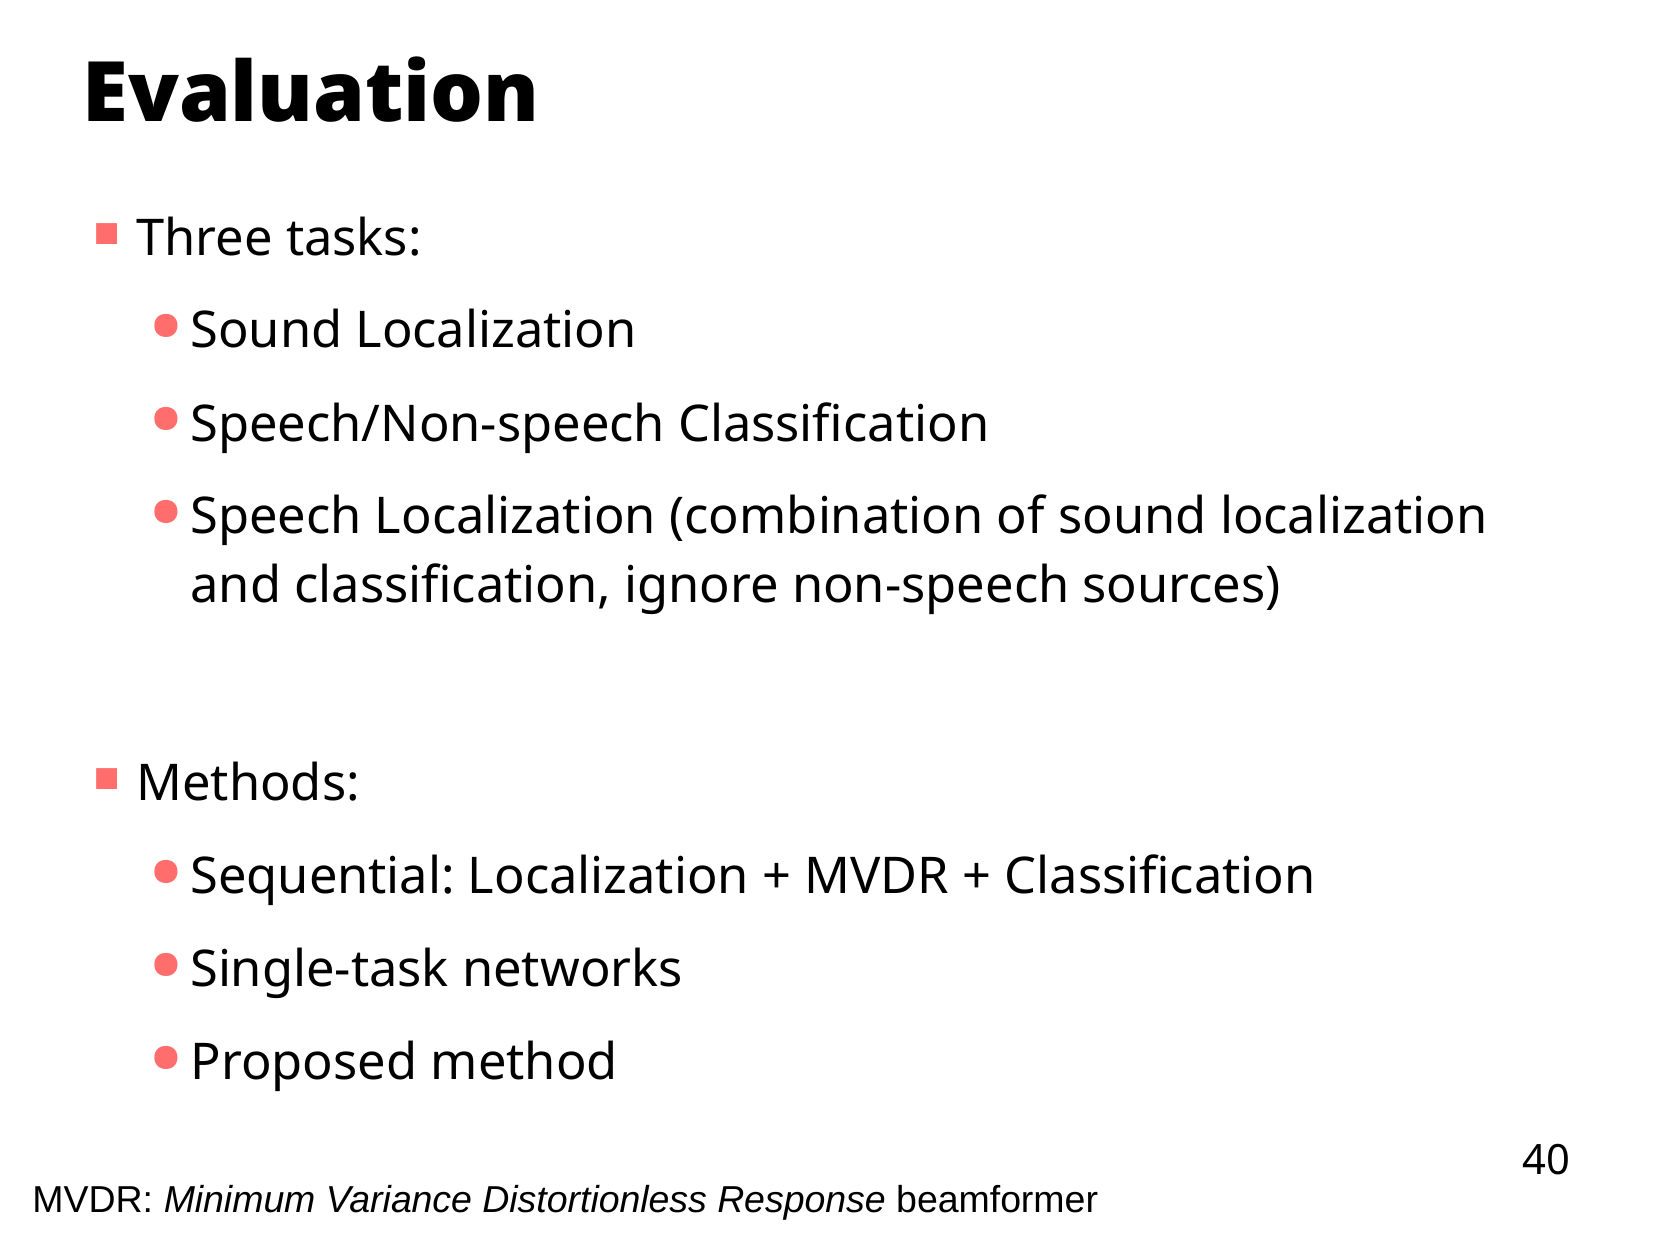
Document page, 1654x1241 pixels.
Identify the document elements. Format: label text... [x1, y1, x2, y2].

text_box MVDR: Minimum Variance Distortionless Response beamformer [17, 1171, 1436, 1229]
title Evaluation [82, 37, 1571, 143]
list Three tasks: Sound Localization Speech/Non-speech Classification Speech Localization (combination of sound localization and classification, ignore non-speech sources) Methods: Sequential: Localization + MVDR + Classification Single-task networks Proposed method [82, 200, 1571, 1111]
